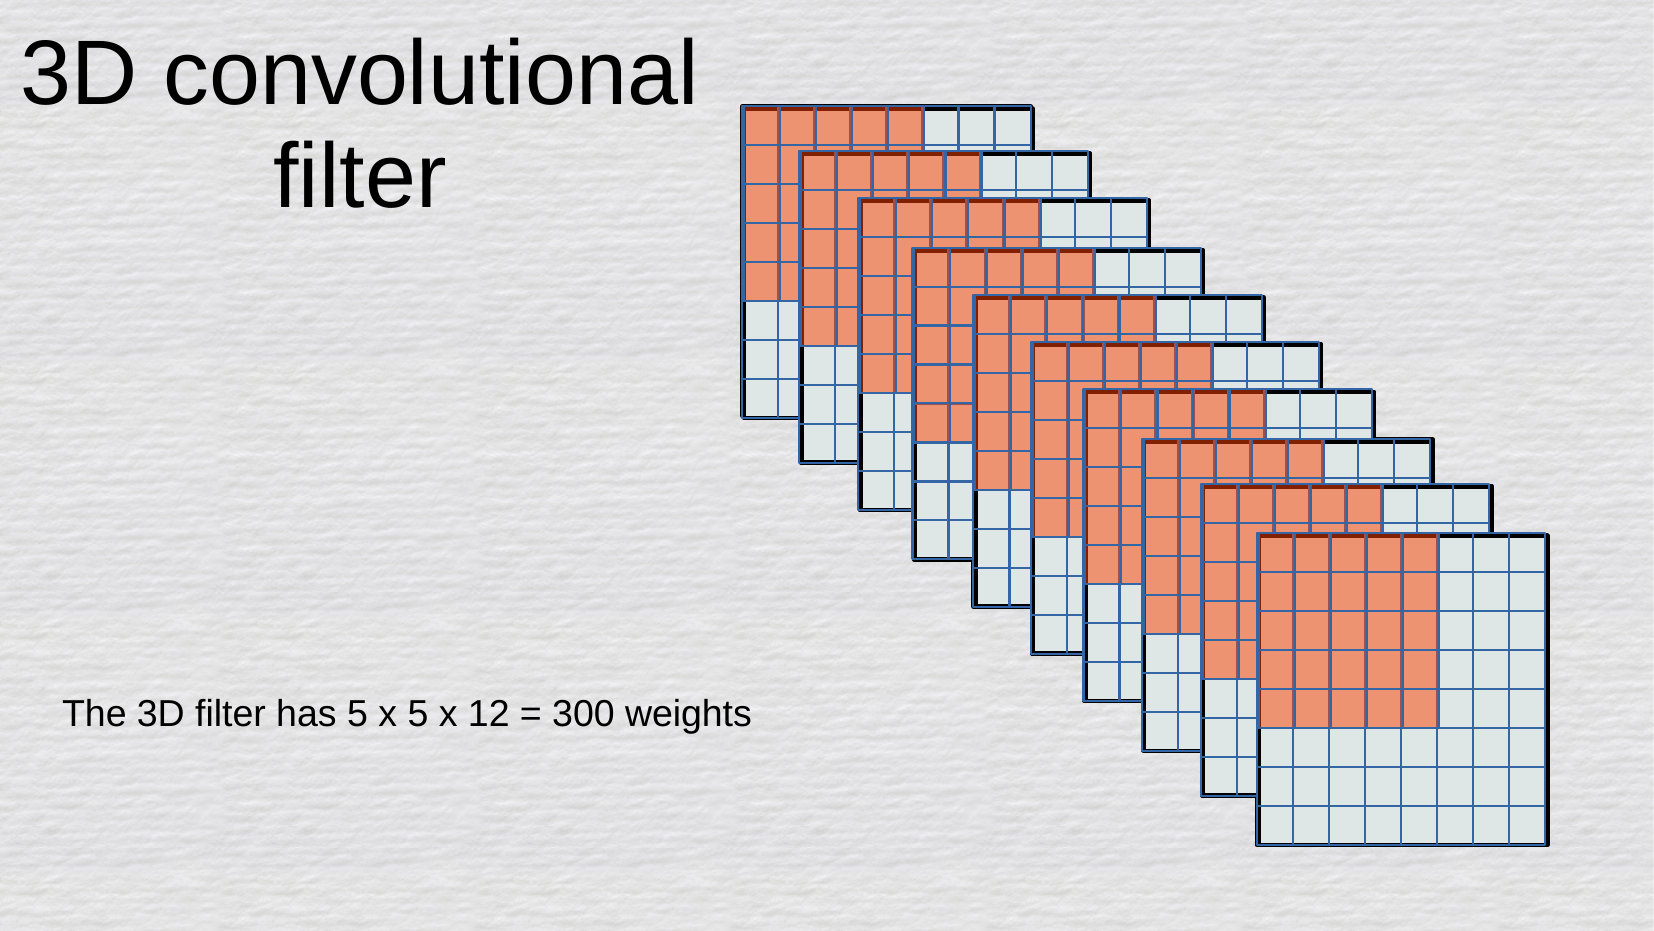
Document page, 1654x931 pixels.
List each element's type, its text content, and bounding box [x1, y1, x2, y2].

text_box [1454, 486, 1488, 522]
text_box [1294, 807, 1328, 844]
text_box [1474, 690, 1508, 727]
text_box [1143, 674, 1177, 711]
text_box [1238, 680, 1256, 717]
text_box [1284, 344, 1318, 380]
text_box [1227, 297, 1261, 333]
text_box [1337, 429, 1371, 438]
text_box [1202, 758, 1236, 795]
text_box [1395, 440, 1429, 477]
text_box The 3D filter has 5 x 5 x 12 = 300 weights [47, 685, 792, 875]
text_box [1068, 577, 1082, 614]
text_box [1301, 390, 1335, 427]
text_box [1258, 768, 1292, 805]
text_box [1258, 533, 1472, 766]
text_box [1366, 807, 1400, 844]
text_box [1366, 768, 1400, 805]
text_box [800, 151, 1015, 346]
text_box [1337, 391, 1371, 427]
text_box [1402, 807, 1436, 844]
text_box [1438, 807, 1472, 844]
text_box [1011, 530, 1030, 567]
text_box [1112, 200, 1146, 236]
text_box [950, 444, 972, 480]
text_box [1121, 663, 1141, 700]
text_box [1510, 612, 1544, 649]
text_box [960, 146, 993, 150]
text_box [1359, 440, 1393, 477]
text_box [1112, 238, 1146, 247]
text_box [914, 521, 947, 558]
text_box [1238, 758, 1256, 795]
text_box [914, 483, 947, 519]
text_box [1284, 382, 1318, 388]
text_box [1032, 616, 1066, 653]
text_box [1068, 616, 1082, 653]
text_box [1143, 635, 1177, 672]
text_box [1301, 429, 1335, 438]
text_box [1143, 713, 1177, 750]
text_box [800, 386, 834, 423]
text_box [960, 107, 993, 144]
text_box [1474, 807, 1508, 844]
text_box [1330, 768, 1364, 805]
text_box [1510, 573, 1544, 610]
text_box [1166, 288, 1200, 294]
text_box [1130, 249, 1164, 286]
text_box [1510, 768, 1544, 805]
text_box [743, 380, 777, 417]
text_box [1395, 479, 1429, 483]
text_box [859, 198, 1189, 490]
text_box [1085, 389, 1299, 622]
text_box [1017, 152, 1051, 189]
text_box [1510, 535, 1544, 571]
text_box [779, 380, 798, 417]
text_box [895, 433, 911, 470]
text_box [1474, 612, 1508, 649]
text_box [1474, 729, 1508, 766]
text_box [860, 472, 893, 509]
text_box [1179, 635, 1200, 672]
text_box [743, 341, 777, 378]
text_box [1179, 713, 1200, 750]
text_box [1454, 524, 1488, 532]
text_box [801, 425, 834, 462]
text_box [1258, 807, 1292, 844]
text_box [1053, 153, 1087, 189]
text_box [1474, 534, 1508, 571]
text_box [1076, 199, 1110, 236]
text_box [1510, 807, 1544, 844]
text_box [1418, 524, 1452, 532]
text_box [1248, 343, 1282, 380]
text_box [1202, 680, 1236, 717]
text_box [1143, 439, 1416, 679]
text_box [950, 483, 972, 519]
text_box [1053, 191, 1087, 197]
text_box [1202, 719, 1236, 756]
text_box [1248, 382, 1282, 388]
text_box [859, 433, 893, 470]
text_box [1402, 768, 1436, 805]
text_box [974, 491, 1008, 528]
text_box [974, 530, 1008, 567]
text_box [1510, 651, 1544, 688]
text_box [1121, 624, 1141, 661]
text_box [1418, 485, 1452, 522]
text_box [1032, 577, 1066, 614]
text_box [1085, 663, 1118, 700]
text_box [1474, 651, 1508, 688]
text_box [974, 569, 1008, 606]
text_box [1510, 729, 1544, 766]
text_box [996, 146, 1030, 150]
text_box [1330, 807, 1364, 844]
text_box [1227, 335, 1261, 341]
text_box [1179, 674, 1200, 711]
text_box [895, 472, 911, 509]
title 3D convolutional filter [11, 11, 709, 237]
text_box [1068, 538, 1082, 575]
text_box [779, 341, 798, 378]
text_box [1011, 491, 1030, 528]
text_box [1474, 768, 1508, 805]
text_box [836, 347, 857, 384]
text_box [1032, 342, 1246, 537]
picture [0, 0, 1654, 931]
text_box [800, 347, 834, 384]
text_box [743, 106, 957, 339]
text_box [1017, 191, 1051, 197]
text_box [1085, 624, 1118, 661]
text_box [1238, 719, 1256, 756]
text_box [1294, 768, 1328, 805]
text_box [836, 386, 857, 423]
text_box [1191, 296, 1225, 333]
text_box [914, 444, 947, 480]
text_box [950, 521, 972, 558]
text_box [836, 425, 857, 462]
text_box [1191, 335, 1225, 341]
text_box [1438, 768, 1472, 805]
text_box [1032, 538, 1066, 575]
text_box [1011, 569, 1030, 606]
text_box [996, 107, 1030, 144]
text_box [1166, 250, 1200, 286]
text_box [1474, 573, 1508, 610]
text_box [1510, 690, 1544, 727]
